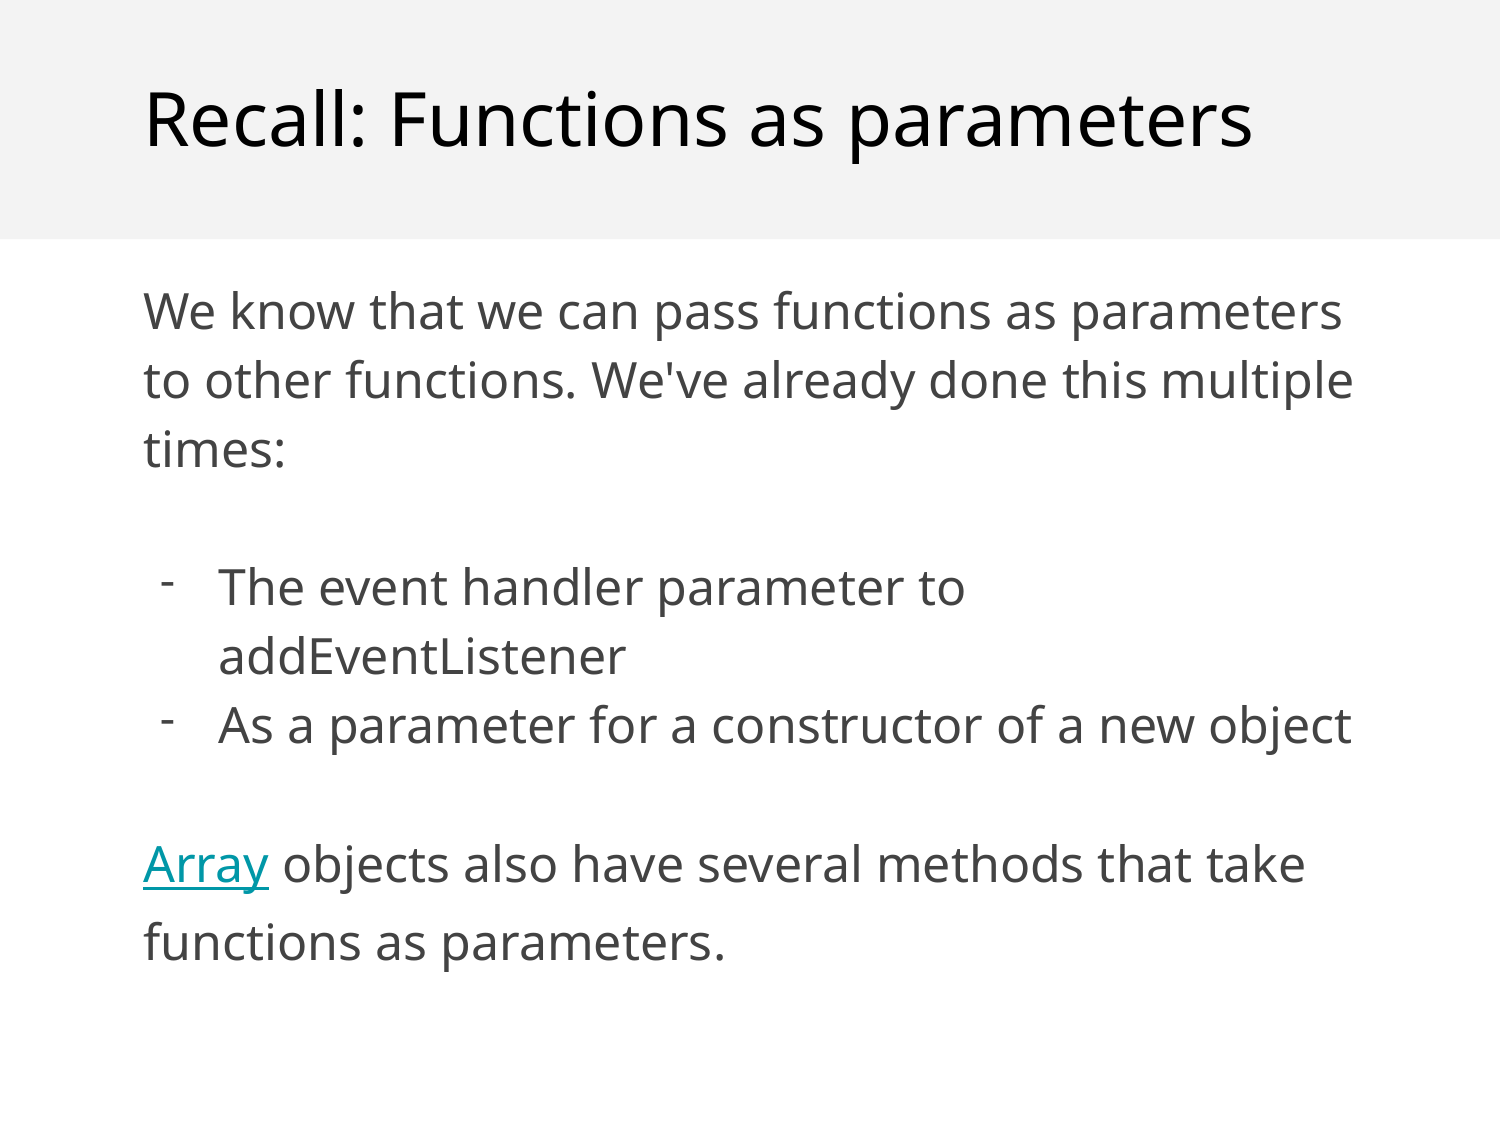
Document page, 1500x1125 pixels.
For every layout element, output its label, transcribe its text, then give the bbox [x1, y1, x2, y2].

title Recall: Functions as parameters [128, 56, 1372, 183]
list We know that we can pass functions as parameters to other functions. We've already done this multiple times: The event handler parameter to addEventListener As a parameter for a constructor of a new object Array objects also have several methods that take functions as parameters. [128, 255, 1372, 1004]
